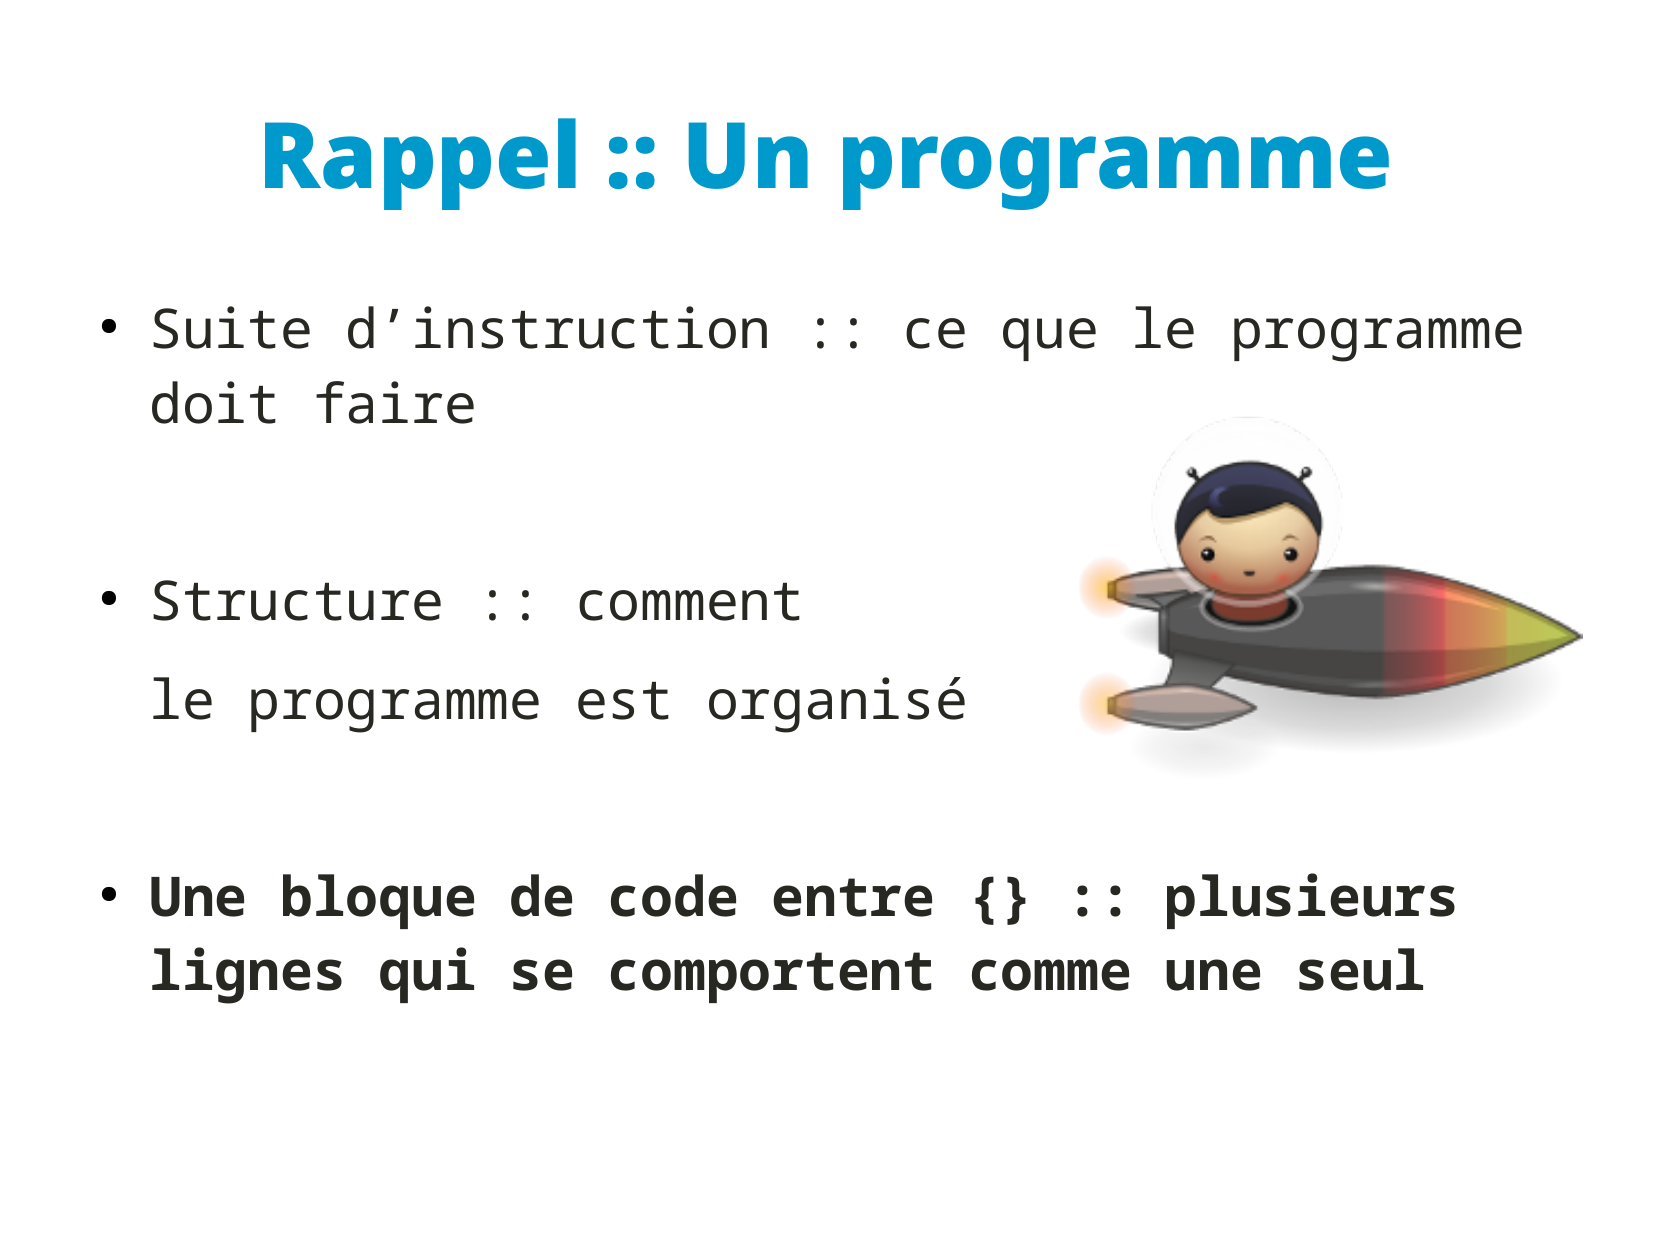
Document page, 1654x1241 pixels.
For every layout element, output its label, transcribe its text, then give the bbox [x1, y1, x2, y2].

list Suite d’instruction :: ce que le programme doit faire Structure :: comment le programme est organisé Une bloque de code entre {} :: plusieurs lignes qui se comportent comme une seul [82, 290, 1571, 1010]
title Rappel :: Un programme [82, 49, 1571, 257]
picture [1079, 389, 1583, 780]
